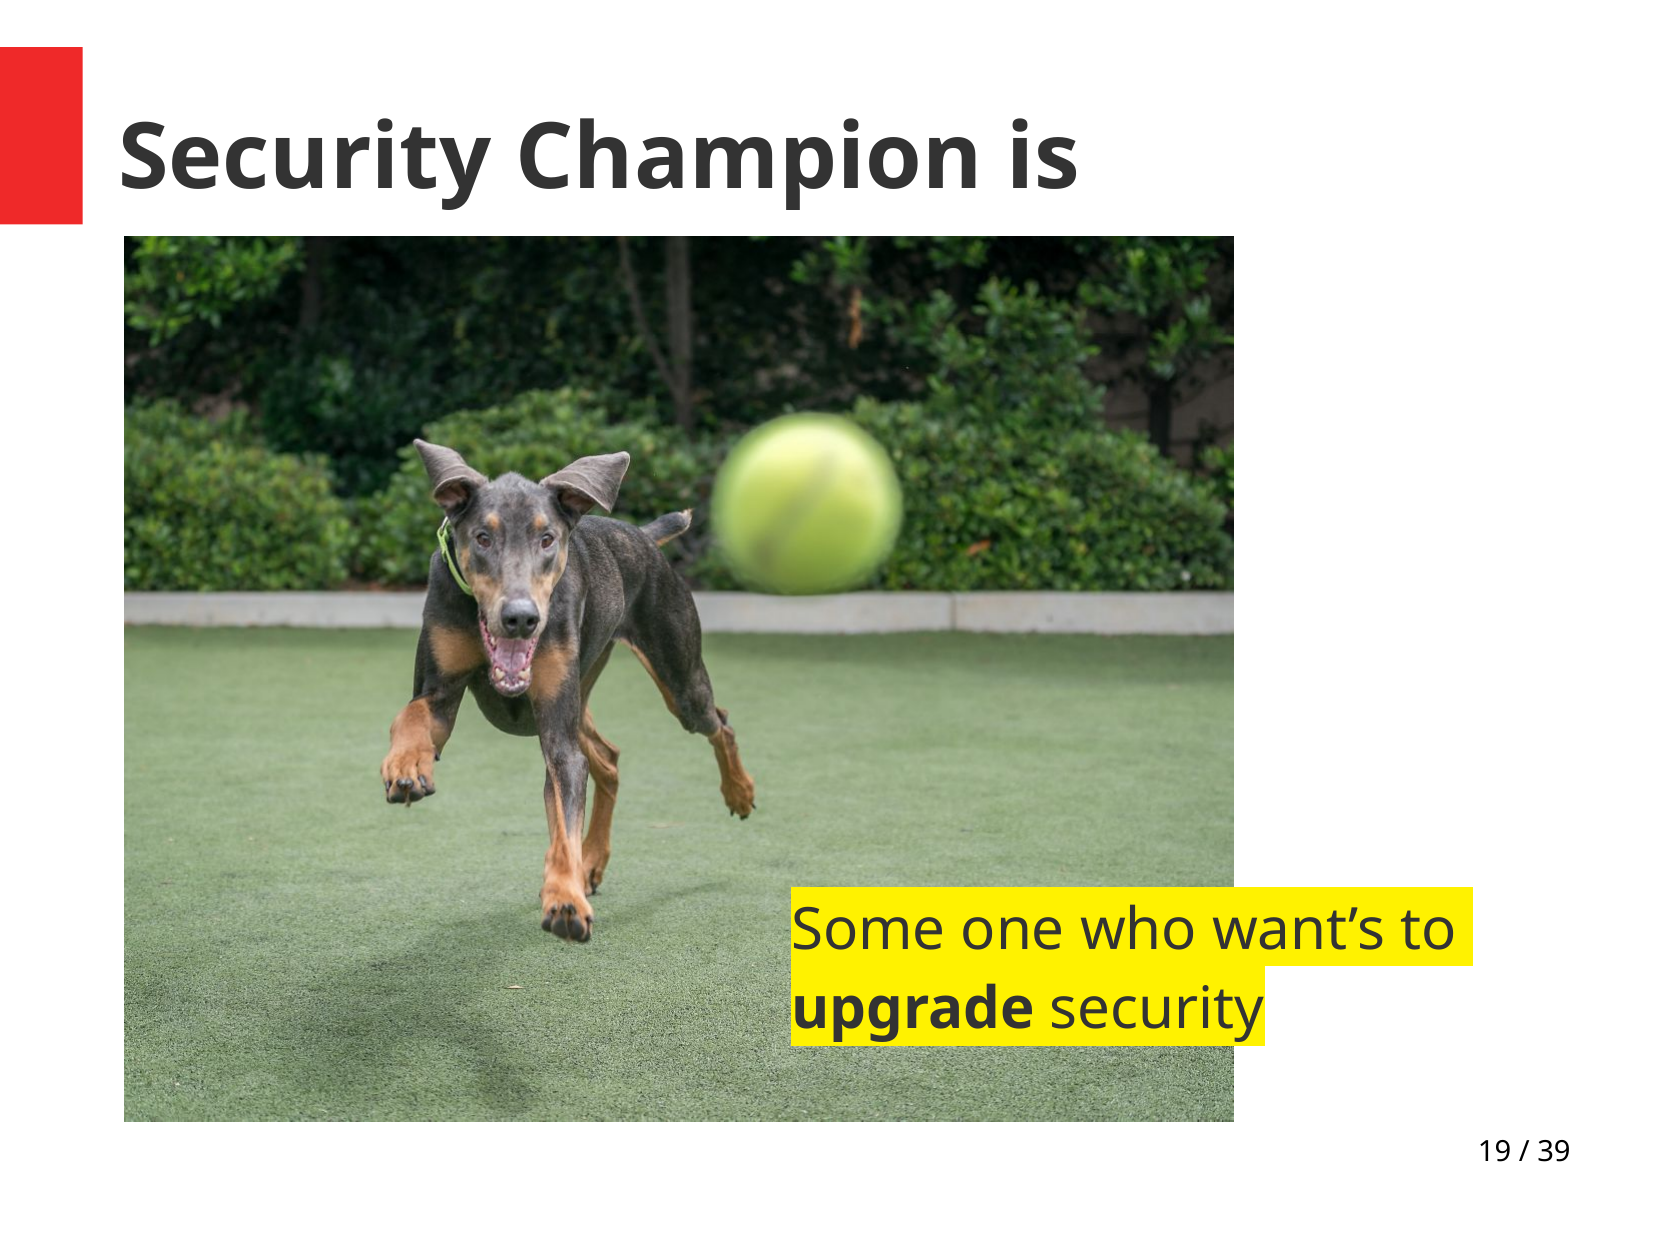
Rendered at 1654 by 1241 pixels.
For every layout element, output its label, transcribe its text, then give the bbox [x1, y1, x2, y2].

picture [124, 257, 1234, 1123]
title Security Champion is [118, 49, 1571, 257]
list Some one who want’s to upgrade security [720, 887, 1654, 1241]
